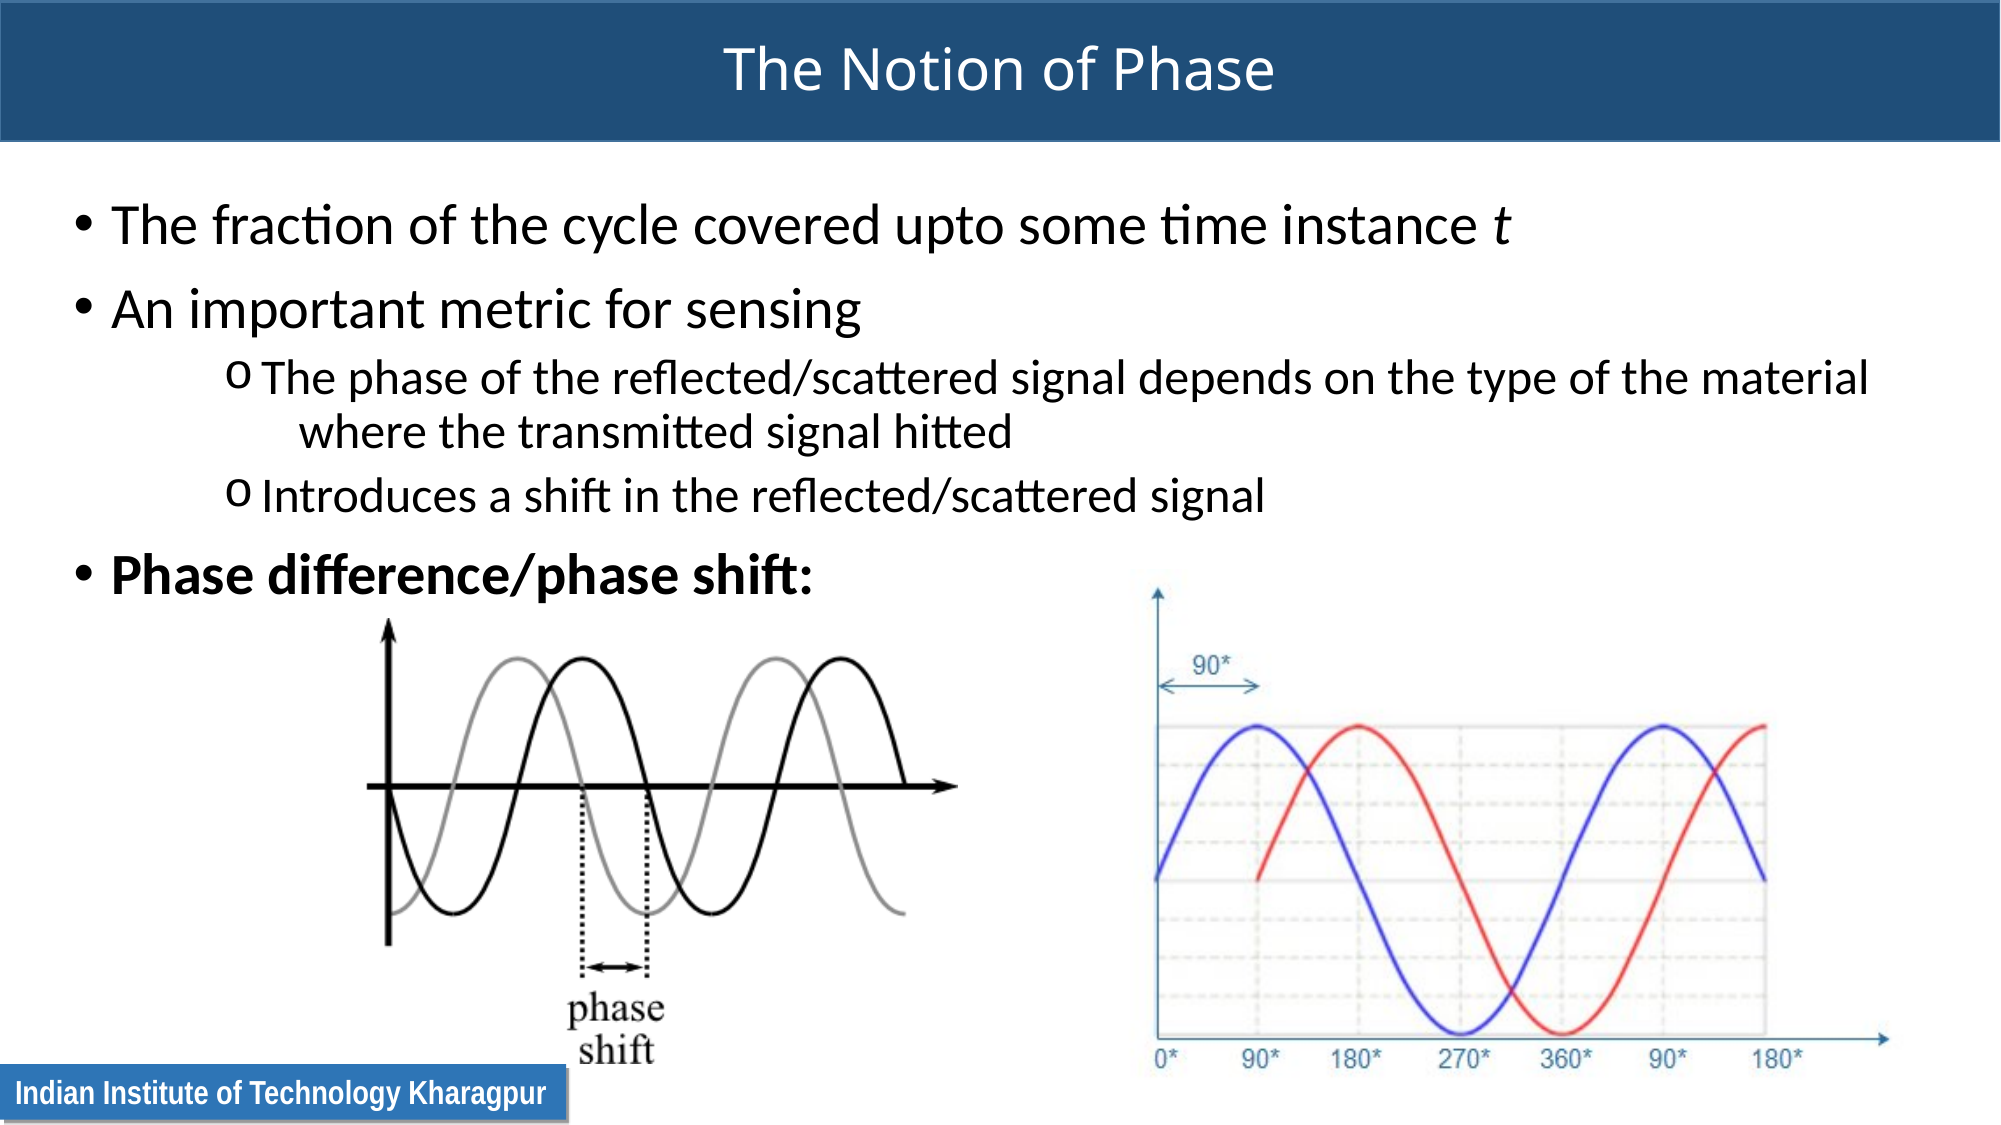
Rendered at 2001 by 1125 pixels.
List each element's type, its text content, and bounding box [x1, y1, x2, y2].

title The Notion of Phase [0, 1, 2000, 141]
list The fraction of the cycle covered upto some time instance t An important metric for sensing The phase of the reflected/scattered signal depends on the type of the material where the transmitted signal hitted Introduces a shift in the reflected/scattered signal Phase difference/phase shift: [58, 186, 1954, 1065]
picture [364, 618, 958, 1064]
picture [1103, 569, 1956, 1125]
